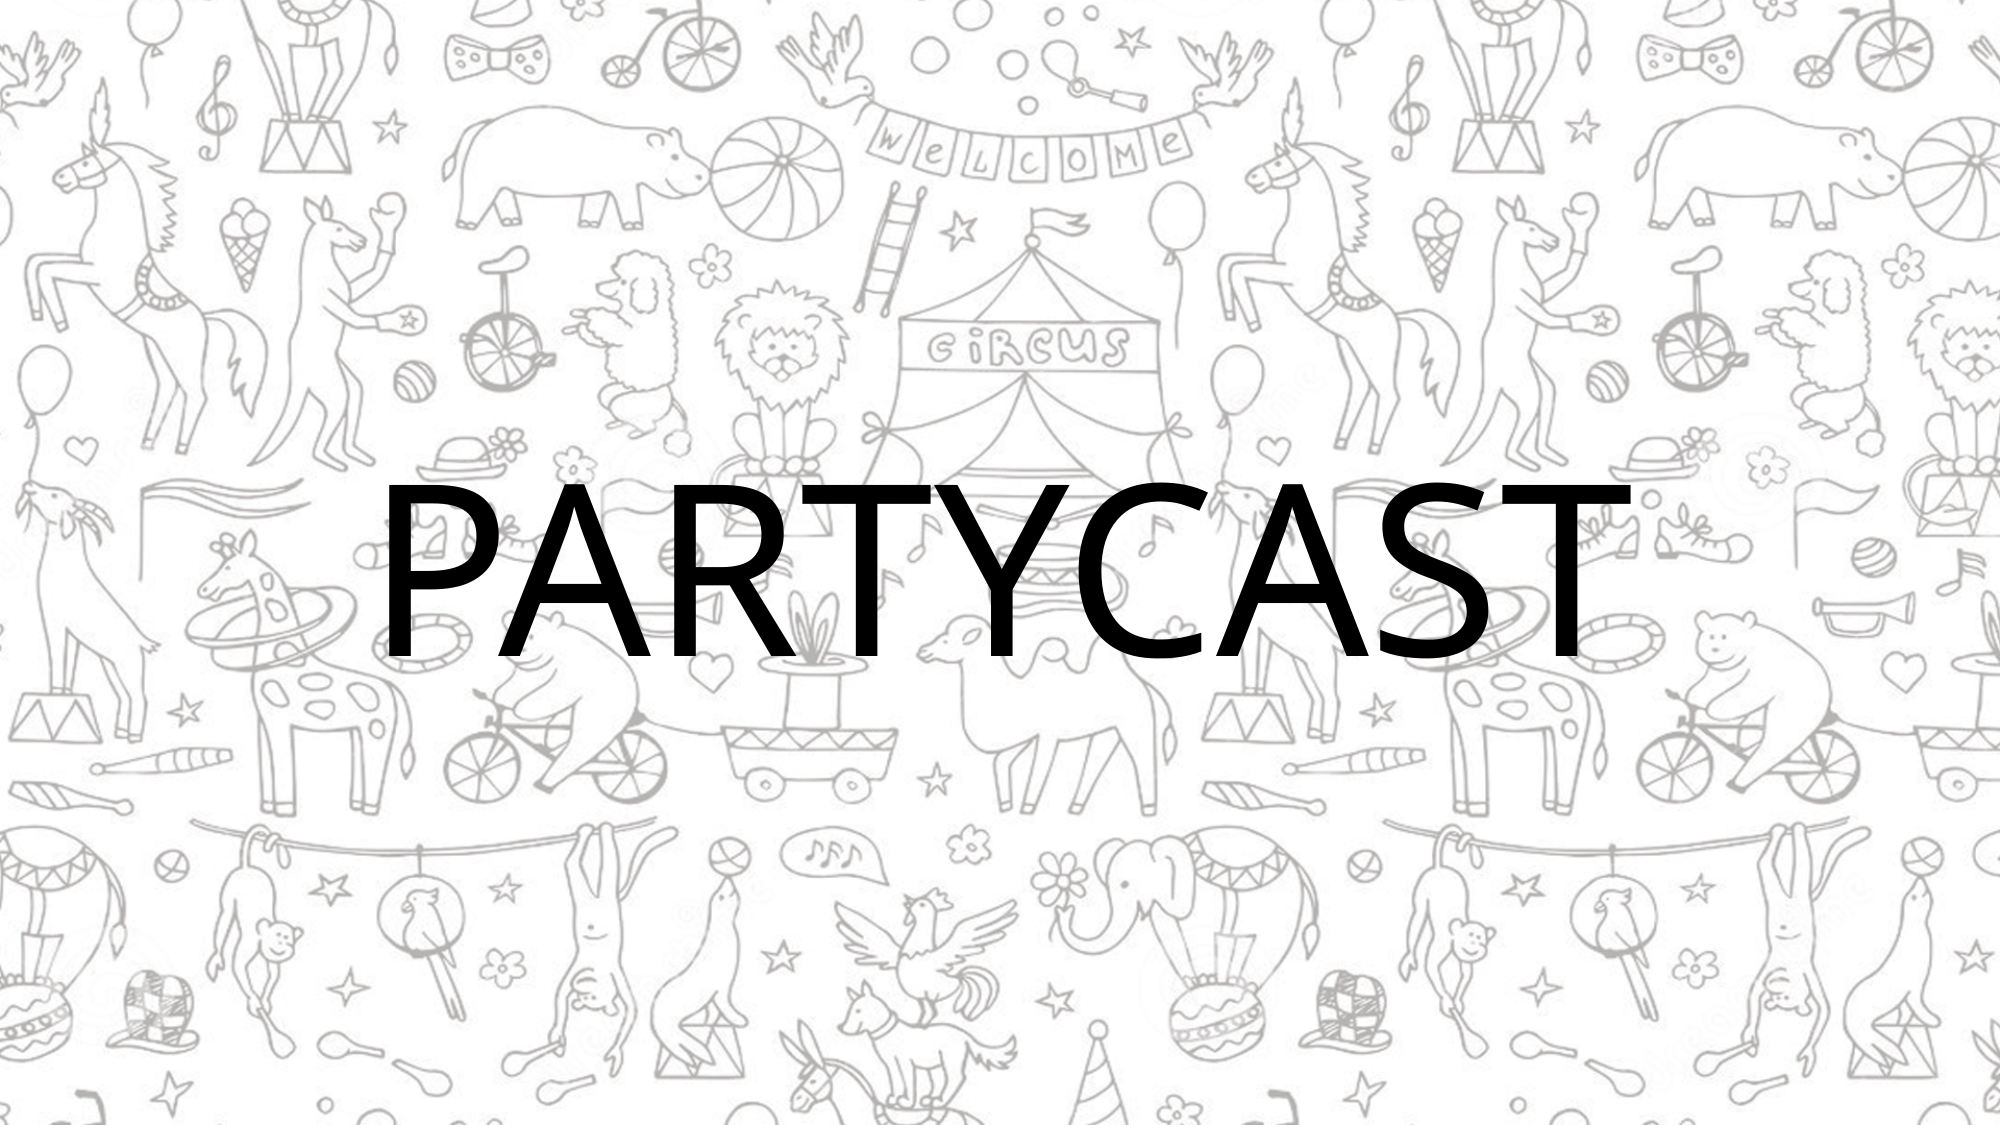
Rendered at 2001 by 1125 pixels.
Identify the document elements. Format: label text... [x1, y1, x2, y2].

picture [0, 0, 2000, 1125]
text_box PARTYCAST [460, 409, 1540, 716]
